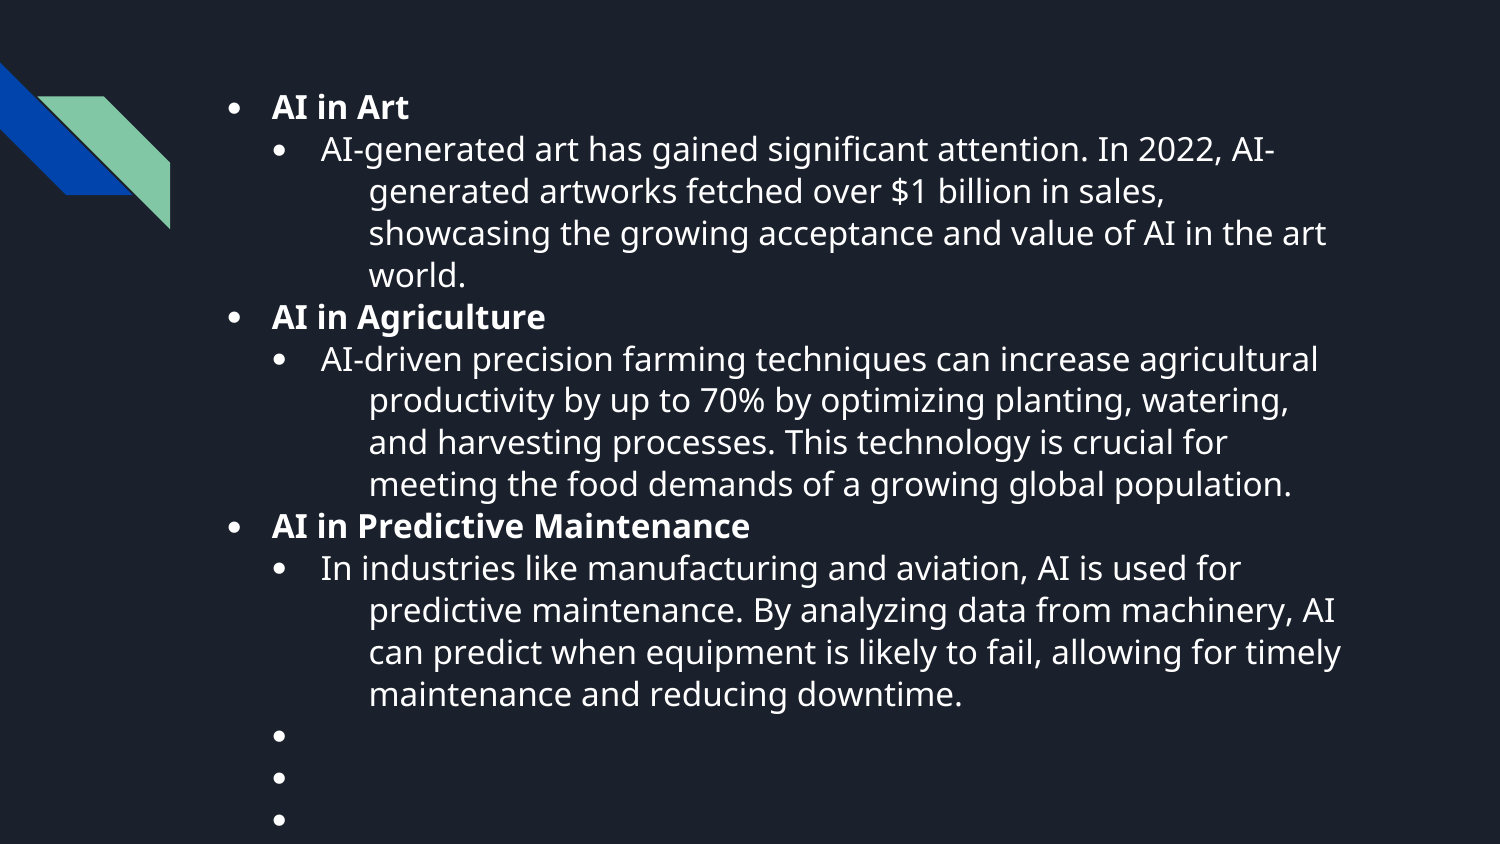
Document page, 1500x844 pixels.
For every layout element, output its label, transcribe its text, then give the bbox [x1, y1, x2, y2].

list AI in Art AI-generated art has gained significant attention. In 2022, AI-generated artworks fetched over $1 billion in sales, showcasing the growing acceptance and value of AI in the art world. AI in Agriculture AI-driven precision farming techniques can increase agricultural productivity by up to 70% by optimizing planting, watering, and harvesting processes. This technology is crucial for meeting the food demands of a growing global population. AI in Predictive Maintenance In industries like manufacturing and aviation, AI is used for predictive maintenance. By analyzing data from machinery, AI can predict when equipment is likely to fail, allowing for timely maintenance and reducing downtime. [212, 69, 1368, 735]
